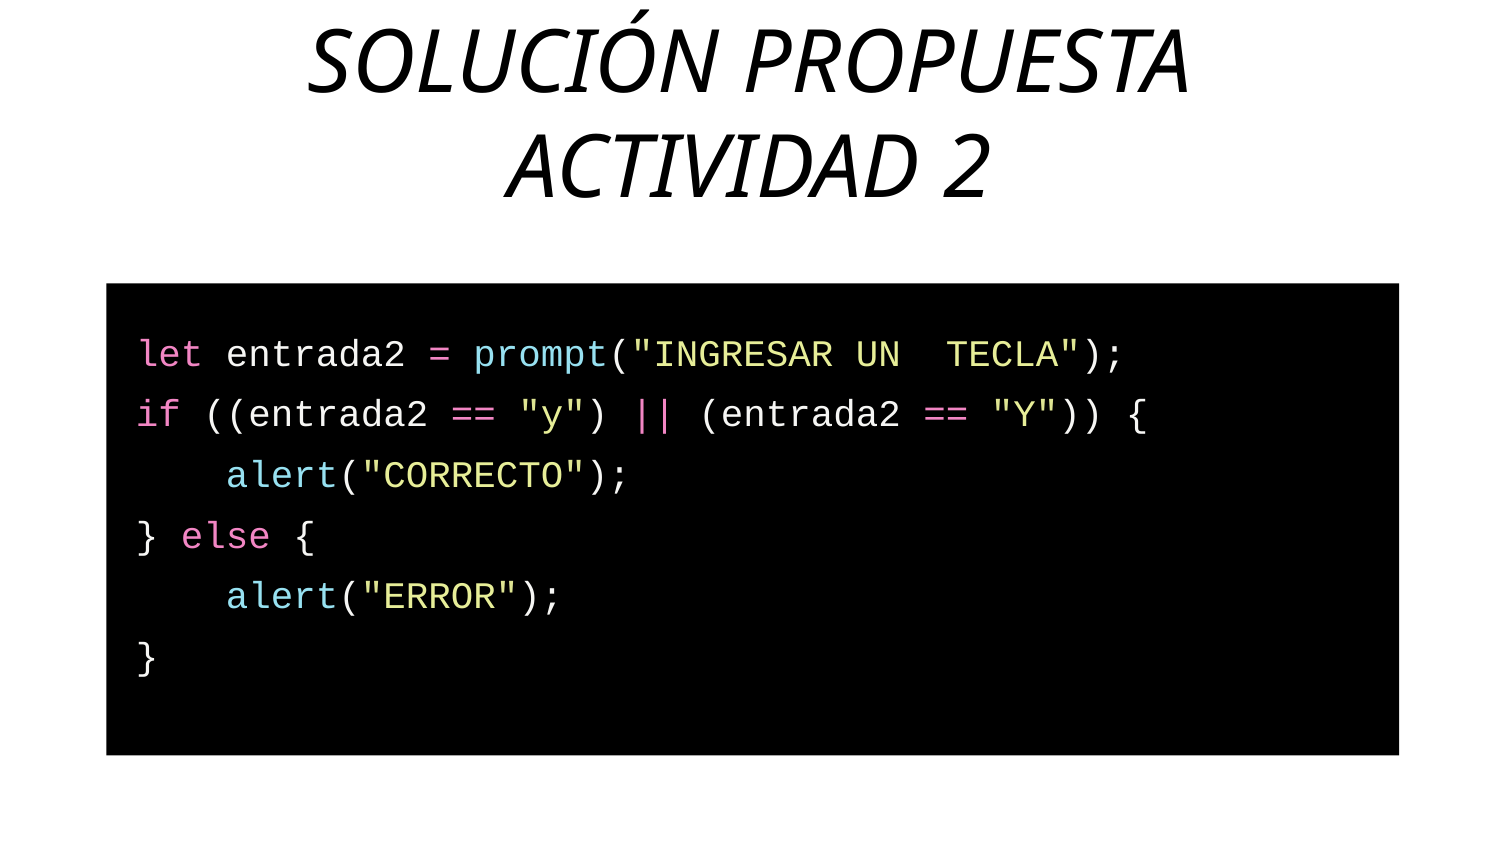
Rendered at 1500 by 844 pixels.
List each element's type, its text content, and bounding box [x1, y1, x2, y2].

text_box SOLUCIÓN PROPUESTA ACTIVIDAD 2 [109, 28, 1391, 191]
text_box SOLUCIÓN PROPUESTA ACTIVIDAD 2 [874, 141, 908, 190]
text_box SOLUCIÓN PROPUESTA ACTIVIDAD 2 [769, 141, 803, 190]
text_box let entrada2 = prompt("INGRESAR UN TECLA"); if ((entrada2 == "y") || (entrada2 == "Y")) { alert("CORRECTO"); } else { alert("ERROR"); } [106, 283, 1400, 756]
